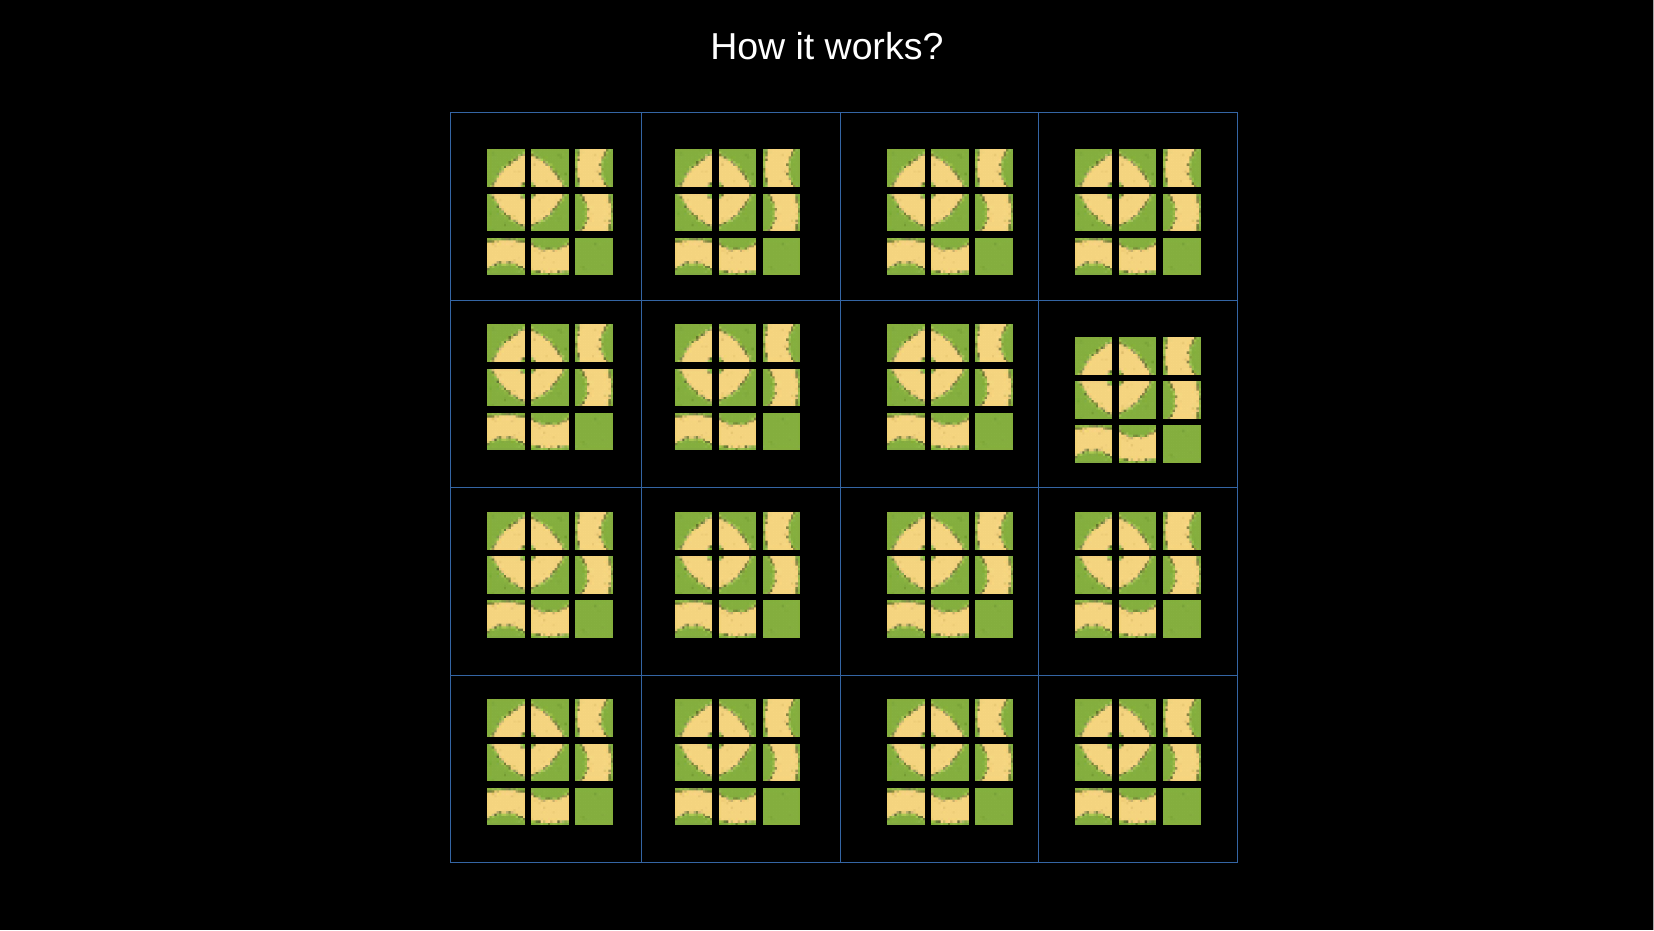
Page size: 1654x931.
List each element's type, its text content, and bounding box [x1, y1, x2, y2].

picture [1075, 381, 1112, 419]
picture [1119, 788, 1156, 826]
picture [887, 238, 925, 275]
picture [887, 699, 925, 737]
picture [1163, 512, 1201, 550]
picture [763, 194, 800, 231]
picture [887, 324, 925, 362]
picture [975, 149, 1013, 187]
picture [1163, 381, 1201, 419]
picture [575, 600, 613, 638]
picture [763, 324, 800, 362]
picture [1119, 699, 1156, 737]
picture [487, 369, 525, 406]
picture [1163, 788, 1201, 826]
picture [887, 600, 925, 638]
picture [1075, 600, 1112, 638]
picture [531, 238, 569, 275]
picture [1119, 194, 1156, 231]
picture [531, 744, 569, 781]
picture [1163, 194, 1201, 231]
picture [531, 788, 569, 826]
picture [763, 238, 800, 275]
picture [887, 194, 925, 231]
picture [763, 556, 800, 594]
picture [675, 556, 712, 594]
picture [763, 369, 800, 406]
picture [575, 324, 613, 362]
picture [975, 788, 1013, 826]
picture [1075, 194, 1112, 231]
picture [575, 369, 613, 406]
picture [675, 699, 712, 737]
picture [719, 369, 756, 406]
picture [575, 556, 613, 594]
picture [531, 324, 569, 362]
picture [887, 556, 925, 594]
picture [975, 324, 1013, 362]
picture [1163, 699, 1201, 737]
picture [887, 744, 925, 781]
picture [487, 149, 525, 187]
picture [1119, 425, 1156, 463]
picture [575, 149, 613, 187]
picture [487, 699, 525, 737]
picture [719, 238, 756, 275]
picture [931, 699, 969, 737]
picture [975, 600, 1013, 638]
picture [531, 413, 569, 451]
picture [531, 194, 569, 231]
picture [487, 413, 525, 451]
picture [1075, 238, 1112, 275]
picture [1163, 238, 1201, 275]
picture [1119, 337, 1156, 375]
picture [531, 556, 569, 594]
picture [1075, 556, 1112, 594]
picture [1075, 512, 1112, 550]
picture [931, 238, 969, 275]
picture [675, 413, 712, 451]
picture [1163, 425, 1201, 463]
picture [931, 788, 969, 826]
picture [1119, 556, 1156, 594]
picture [675, 512, 712, 550]
picture [1163, 337, 1201, 375]
picture [1119, 149, 1156, 187]
picture [1075, 699, 1112, 737]
picture [1163, 149, 1201, 187]
picture [575, 512, 613, 550]
picture [487, 238, 525, 275]
picture [1163, 600, 1201, 638]
picture [975, 194, 1013, 231]
picture [531, 600, 569, 638]
picture [975, 238, 1013, 275]
picture [931, 512, 969, 550]
picture [975, 556, 1013, 594]
picture [675, 149, 712, 187]
picture [719, 788, 756, 826]
picture [719, 556, 756, 594]
picture [887, 413, 925, 451]
picture [931, 744, 969, 781]
picture [487, 194, 525, 231]
picture [531, 512, 569, 550]
picture [575, 788, 613, 826]
picture [675, 744, 712, 781]
picture [1075, 744, 1112, 781]
picture [487, 744, 525, 781]
picture [487, 512, 525, 550]
picture [931, 194, 969, 231]
picture [763, 699, 800, 737]
picture [763, 512, 800, 550]
picture [487, 324, 525, 362]
picture [719, 744, 756, 781]
picture [1075, 337, 1112, 375]
picture [575, 238, 613, 275]
picture [719, 194, 756, 231]
picture [675, 194, 712, 231]
picture [1119, 512, 1156, 550]
picture [1163, 556, 1201, 594]
picture [931, 413, 969, 451]
picture [1119, 600, 1156, 638]
picture [887, 512, 925, 550]
picture [931, 600, 969, 638]
picture [675, 600, 712, 638]
picture [575, 744, 613, 781]
picture [531, 149, 569, 187]
picture [575, 699, 613, 737]
picture [931, 149, 969, 187]
picture [1075, 149, 1112, 187]
picture [975, 369, 1013, 406]
picture [931, 556, 969, 594]
picture [1119, 238, 1156, 275]
picture [531, 369, 569, 406]
picture [763, 600, 800, 638]
picture [1163, 744, 1201, 781]
picture [975, 413, 1013, 451]
picture [763, 149, 800, 187]
picture [719, 149, 756, 187]
picture [763, 788, 800, 826]
picture [763, 744, 800, 781]
text_box How it works? [0, 18, 1654, 76]
picture [975, 512, 1013, 550]
picture [719, 699, 756, 737]
picture [531, 699, 569, 737]
picture [487, 556, 525, 594]
picture [575, 194, 613, 231]
picture [487, 600, 525, 638]
picture [487, 788, 525, 826]
picture [887, 149, 925, 187]
picture [675, 324, 712, 362]
picture [719, 512, 756, 550]
picture [719, 413, 756, 451]
picture [887, 788, 925, 826]
picture [575, 413, 613, 451]
picture [719, 600, 756, 638]
picture [719, 324, 756, 362]
picture [675, 238, 712, 275]
picture [931, 324, 969, 362]
picture [675, 788, 712, 826]
picture [763, 413, 800, 451]
picture [931, 369, 969, 406]
picture [1075, 788, 1112, 826]
picture [887, 369, 925, 406]
picture [1119, 744, 1156, 781]
picture [975, 699, 1013, 737]
picture [1119, 381, 1156, 419]
picture [975, 744, 1013, 781]
picture [1075, 425, 1112, 463]
picture [675, 369, 712, 406]
